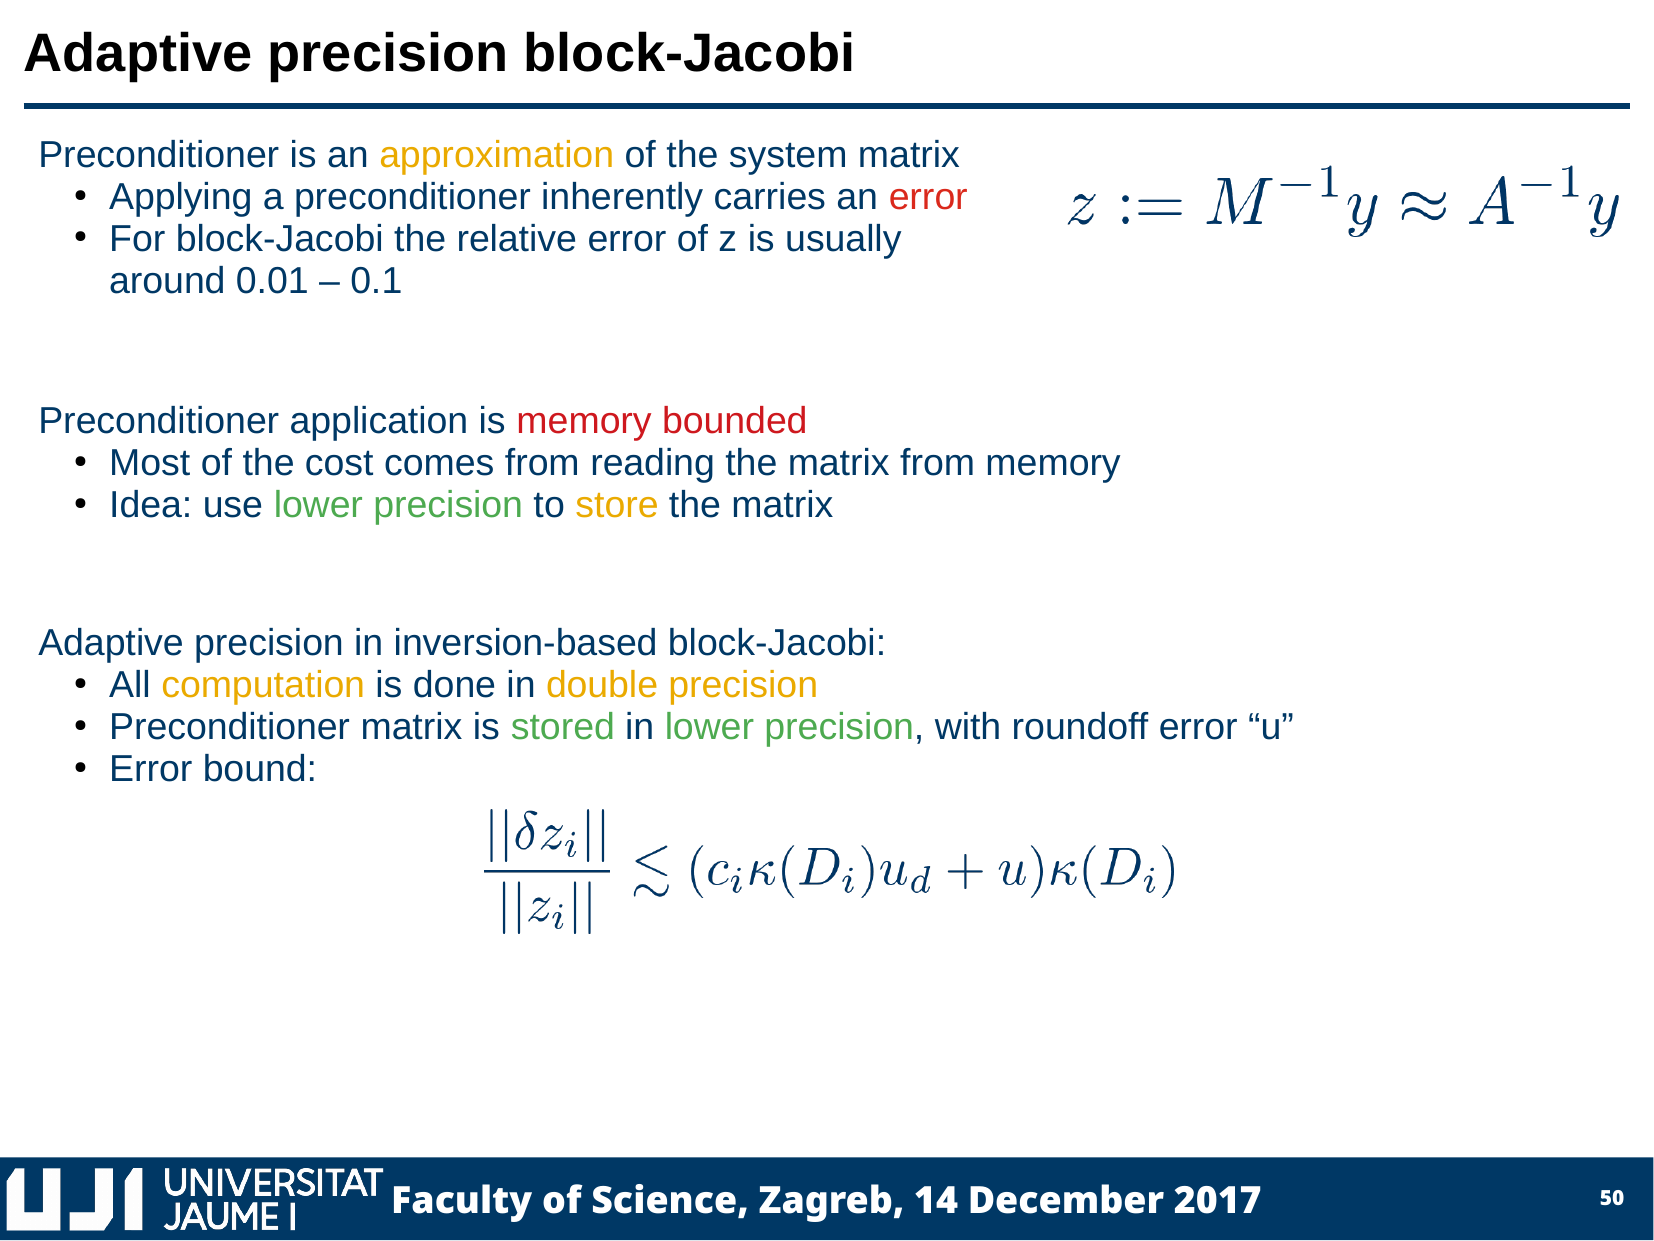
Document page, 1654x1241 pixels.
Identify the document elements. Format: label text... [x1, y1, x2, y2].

text_box Preconditioner is an approximation of the system matrix Applying a preconditioner inherently carries an error For block-Jacobi the relative error of z is usually around 0.01 – 0.1 [23, 125, 993, 331]
picture [0, 1158, 390, 1241]
picture [484, 809, 1174, 934]
title Adaptive precision block-Jacobi [23, 0, 1630, 107]
picture [1067, 165, 1619, 237]
text_box Adaptive precision in inversion-based block-Jacobi: All computation is done in double precision Preconditioner matrix is stored in lower precision, with roundoff error “u” Error bound: [23, 614, 1310, 797]
text_box Preconditioner application is memory bounded Most of the cost comes from reading the matrix from memory Idea: use lower precision to store the matrix [23, 392, 1137, 533]
